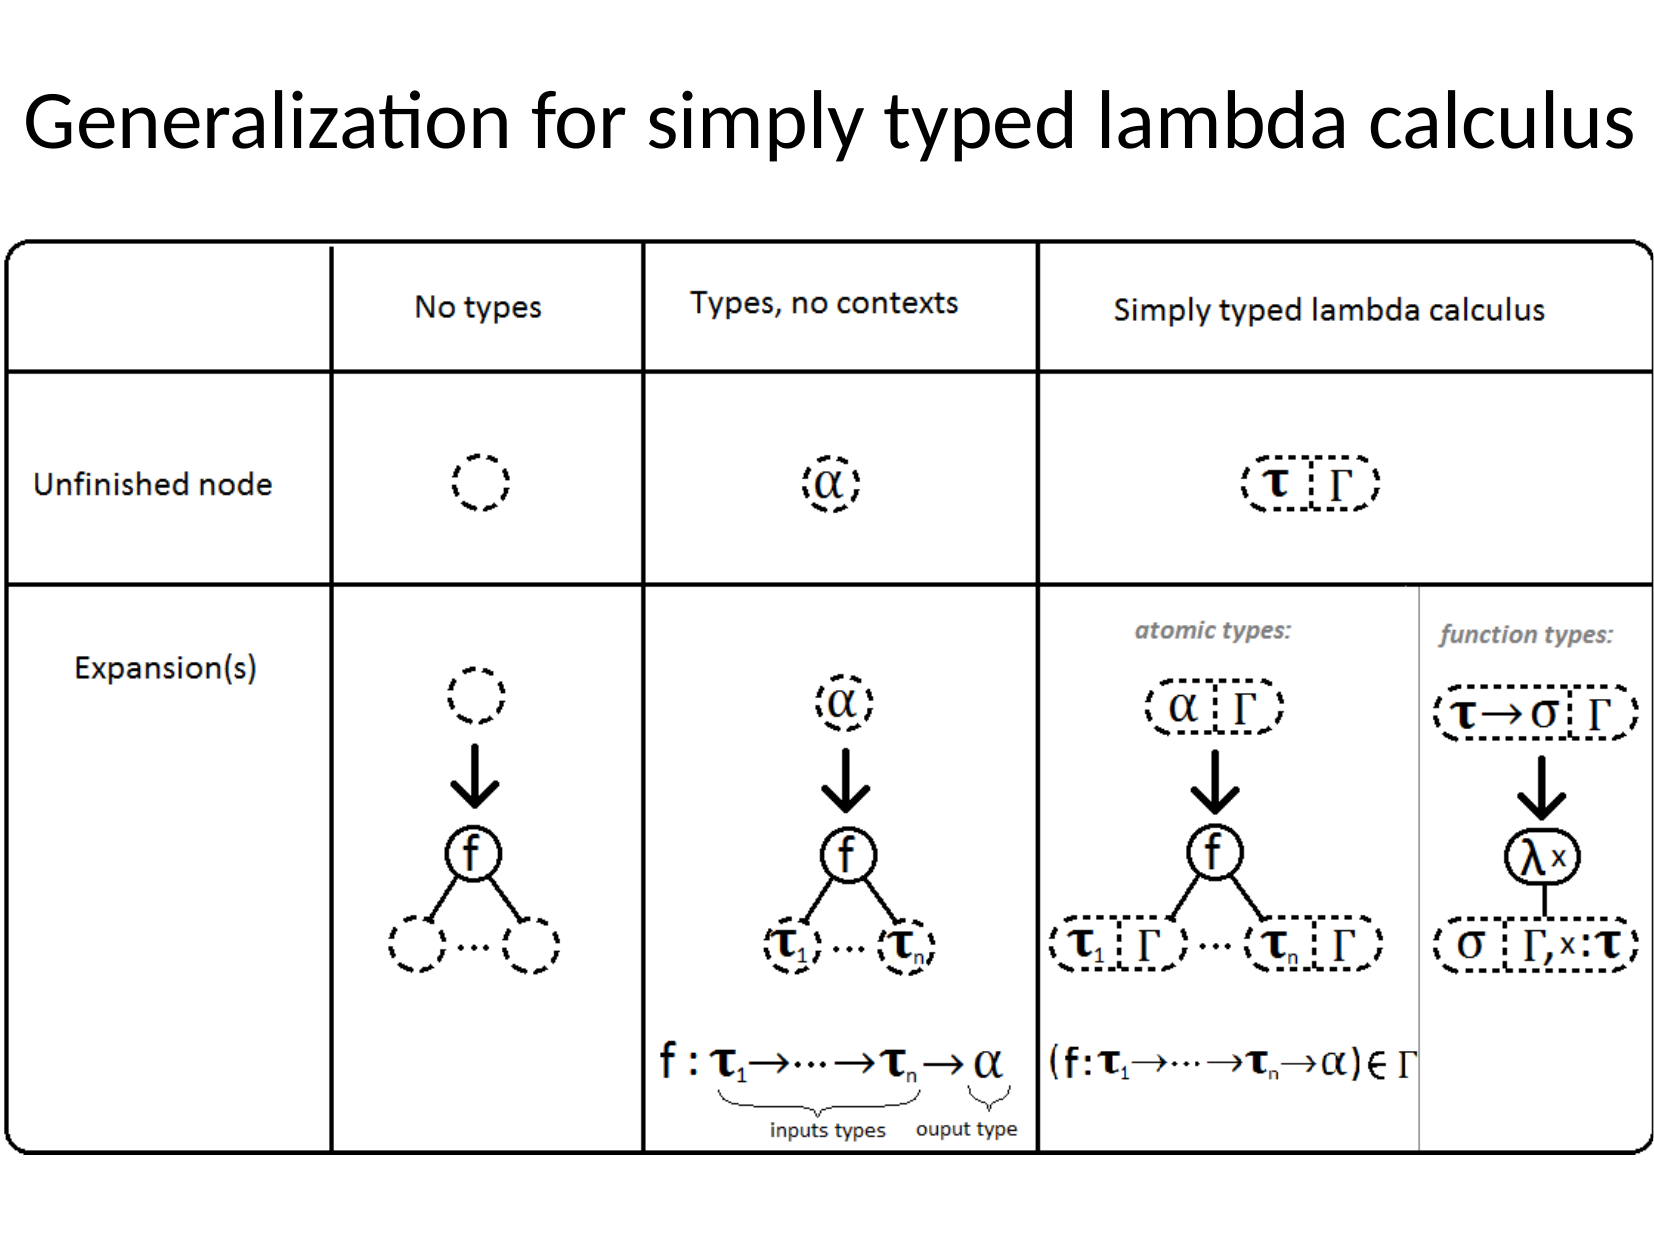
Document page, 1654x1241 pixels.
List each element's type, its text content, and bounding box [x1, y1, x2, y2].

title Generalization for simply typed lambda calculus [15, 24, 1646, 232]
picture [3, 238, 1654, 1155]
